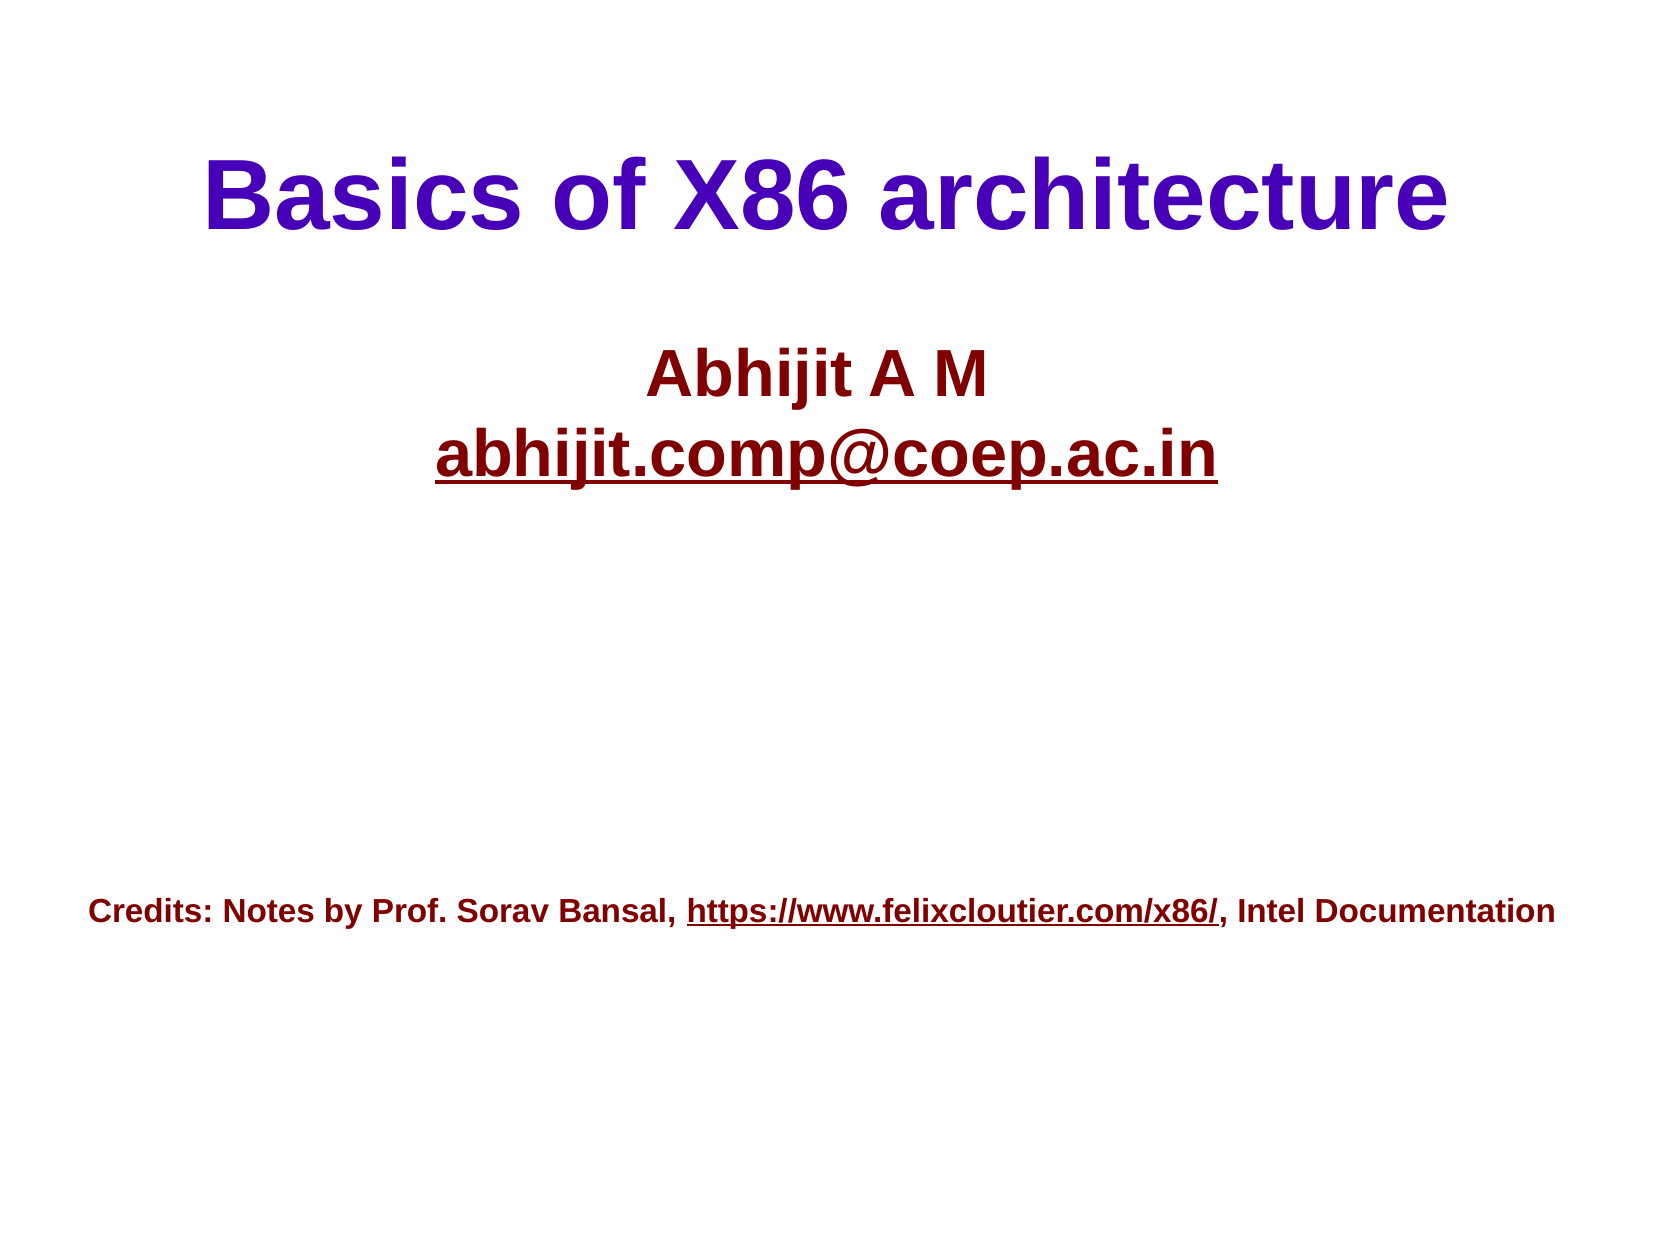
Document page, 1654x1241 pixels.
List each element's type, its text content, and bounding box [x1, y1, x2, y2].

subtitle Basics of X86 architecture Abhijit A M abhijit.comp@coep.ac.in Credits: Notes by Prof. Sorav Bansal, https://www.felixcloutier.com/x86/, Intel Documentation [82, 49, 1571, 1010]
